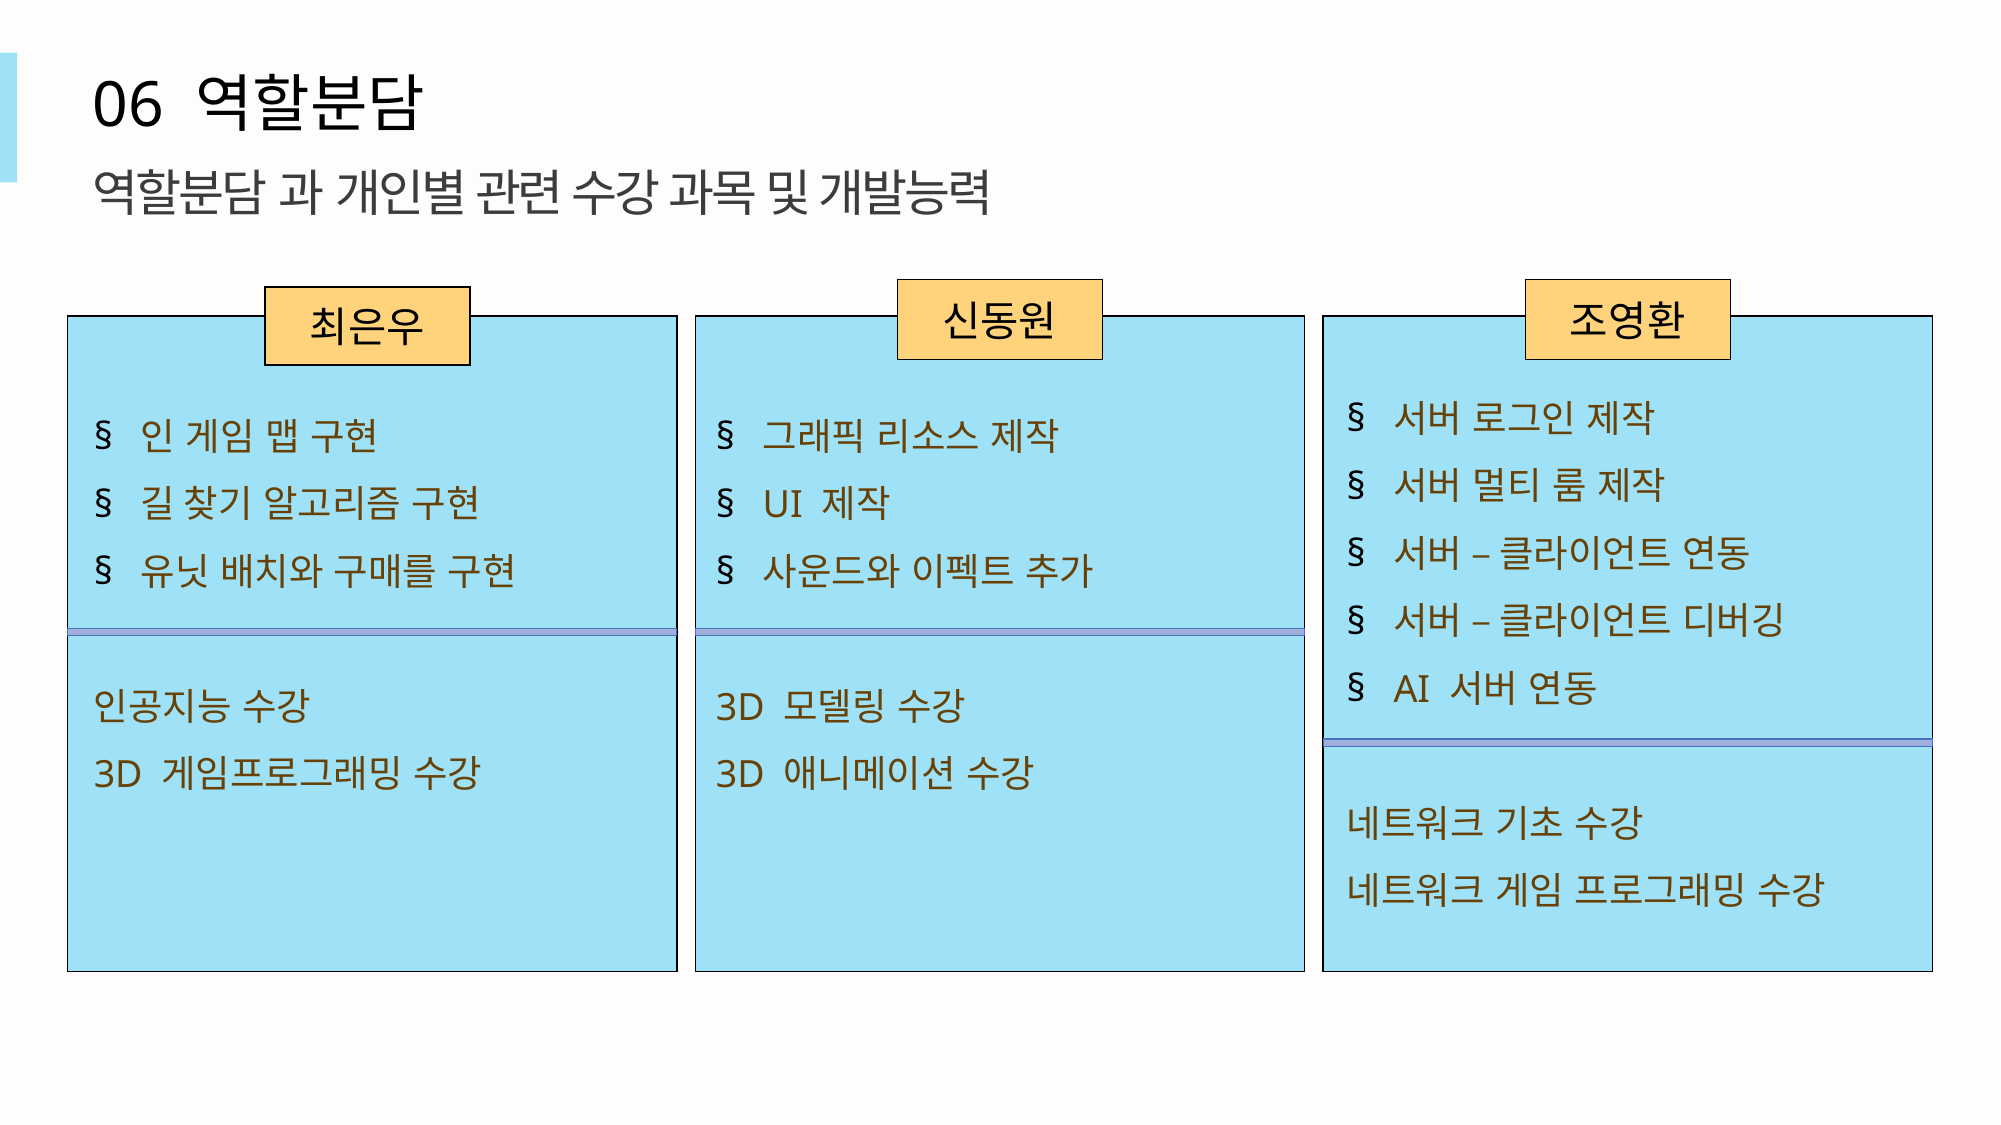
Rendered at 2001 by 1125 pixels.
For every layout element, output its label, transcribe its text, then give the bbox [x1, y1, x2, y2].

text_box 인 게임 맵 구현 길 찾기 알고리즘 구현 유닛 배치와 구매를 구현 인공지능 수강 3D 게임프로그래밍 수강 [78, 636, 666, 799]
text_box 인 게임 맵 구현 길 찾기 알고리즘 구현 유닛 배치와 구매를 구현 인공지능 수강 3D 게임프로그래밍 수강 [78, 382, 666, 628]
text_box 서버 로그인 제작 서버 멀티 룸 제작 서버 – 클라이언트 연동 서버 – 클라이언트 디버깅 AI 서버 연동 네트워크 기초 수강 네트워크 게임 프로그래밍 수강 [1331, 364, 1925, 739]
text_box 역할분담 과 개인별 관련 수강 과목 및 개발능력 [77, 153, 1111, 230]
text_box [0, 53, 17, 182]
text_box 신동원 [898, 280, 1102, 359]
text_box 그래픽 리소스 제작 UI 제작 사운드와 이펙트 추가 3D 모델링 수강 3D 애니메이션 수강 [700, 636, 1294, 799]
text_box 06 역할분담 [77, 56, 461, 148]
text_box [1323, 316, 1933, 971]
text_box 서버 로그인 제작 서버 멀티 룸 제작 서버 – 클라이언트 연동 서버 – 클라이언트 디버깅 AI 서버 연동 네트워크 기초 수강 네트워크 게임 프로그래밍 수강 [1331, 747, 1925, 917]
text_box [67, 316, 677, 971]
text_box 조영환 [1525, 280, 1730, 359]
text_box 그래픽 리소스 제작 UI 제작 사운드와 이펙트 추가 3D 모델링 수강 3D 애니메이션 수강 [700, 382, 1294, 628]
text_box [695, 316, 1305, 971]
text_box 최은우 [265, 287, 470, 365]
